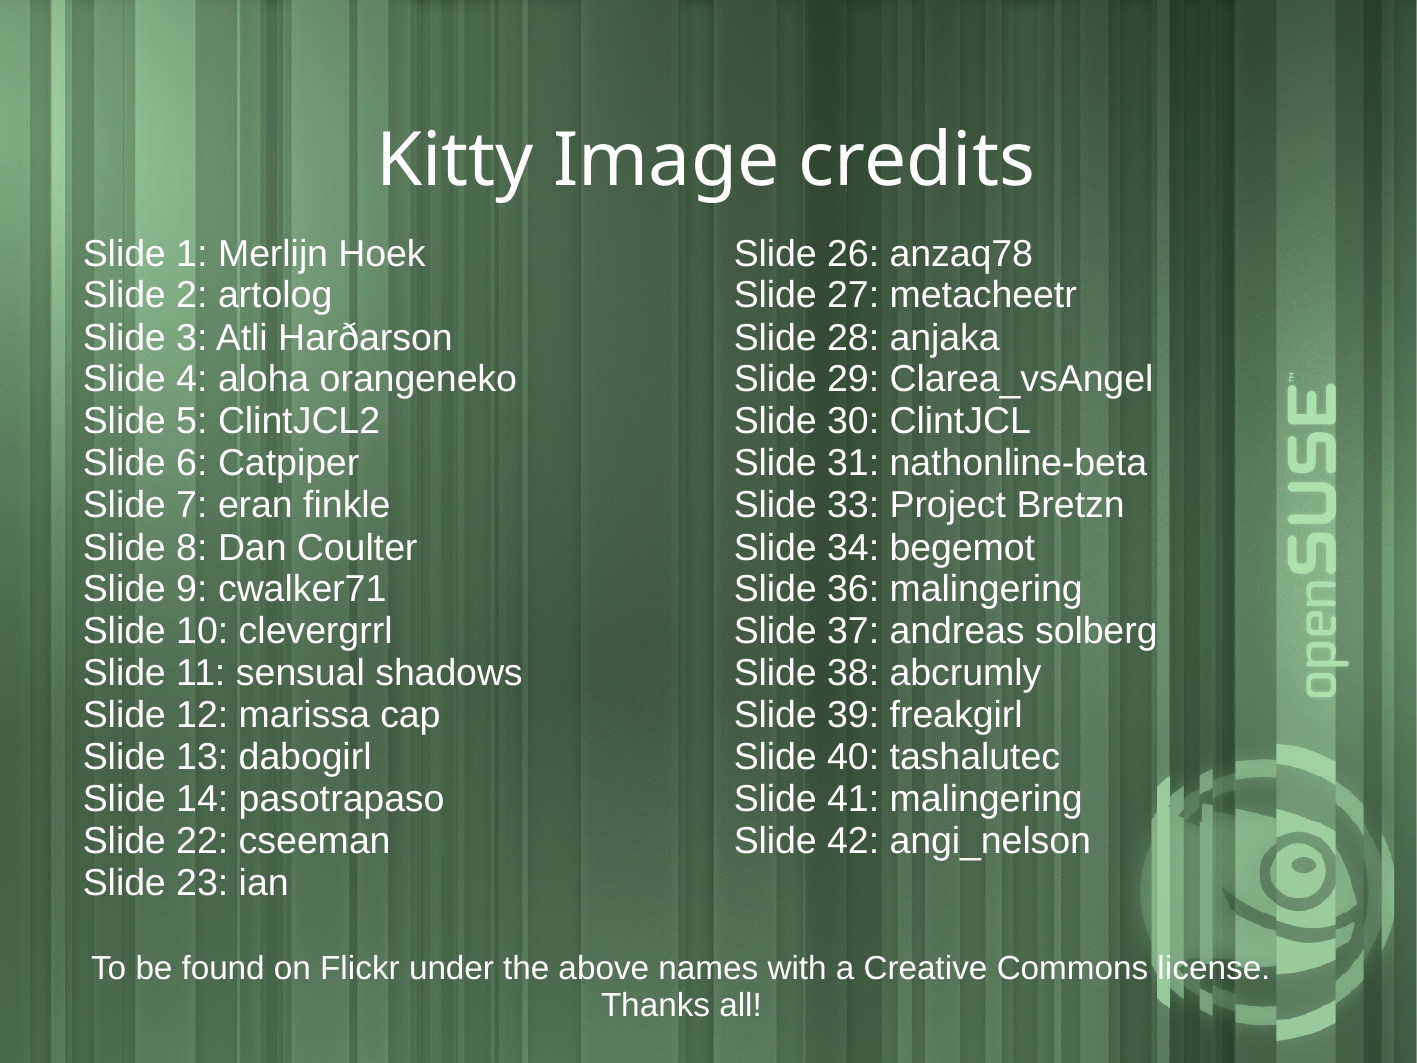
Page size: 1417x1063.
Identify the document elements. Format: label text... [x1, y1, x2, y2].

text_box Slide 26: anzaq78 Slide 27: metacheetr Slide 28: anjaka Slide 29: Clarea_vsAngel Slide 30: ClintJCL Slide 31: nathonline-beta Slide 33: Project Bretzn Slide 34: begemot Slide 36: malingering Slide 37: andreas solberg Slide 38: abcrumly Slide 39: freakgirl Slide 40: tashalutec Slide 41: malingering Slide 42: angi_nelson [719, 224, 1343, 870]
text_box Slide 1: Merlijn Hoek Slide 2: artolog Slide 3: Atli Harðarson Slide 4: aloha orangeneko Slide 5: ClintJCL2 Slide 6: Catpiper Slide 7: eran finkle Slide 8: Dan Coulter Slide 9: cwalker71 Slide 10: clevergrrl Slide 11: sensual shadows Slide 12: marissa cap Slide 13: dabogirl Slide 14: pasotrapaso Slide 22: cseeman Slide 23: ian [68, 224, 692, 912]
picture [0, 0, 1417, 1063]
text_box Kitty Image credits [68, 97, 1344, 218]
text_box To be found on Flickr under the above names with a Creative Commons license. Thanks all! [53, 941, 1311, 1031]
